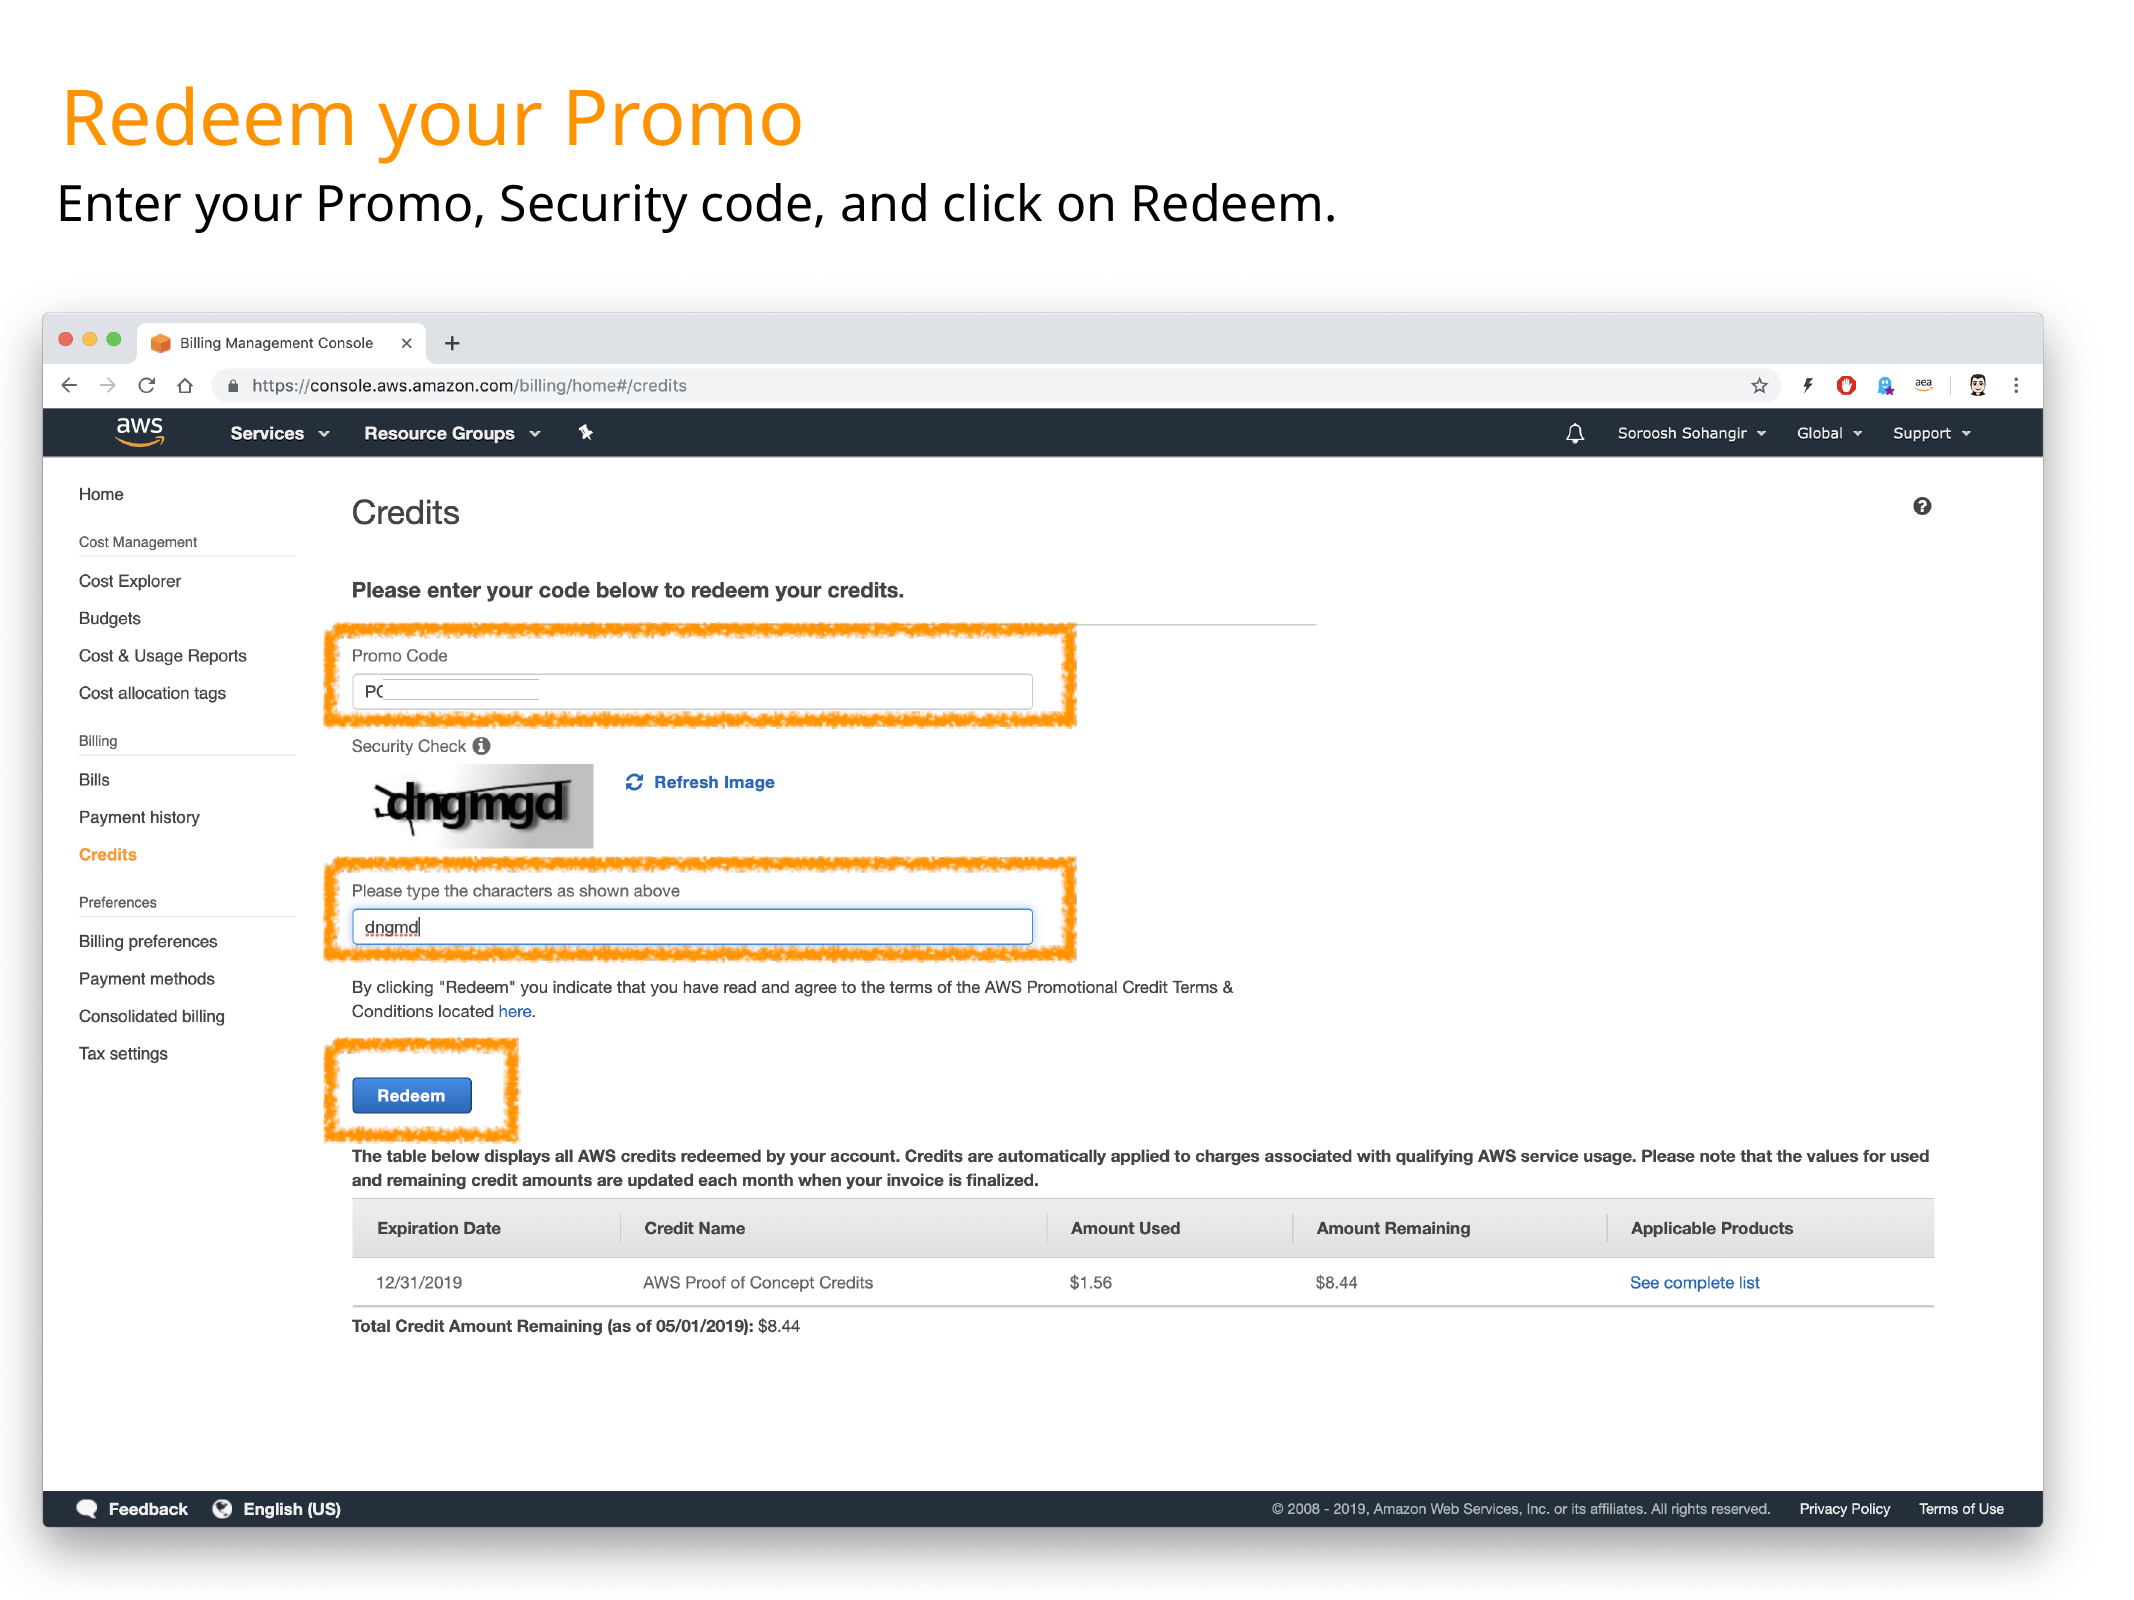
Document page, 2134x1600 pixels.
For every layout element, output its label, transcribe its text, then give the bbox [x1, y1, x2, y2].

picture [0, 267, 2110, 1600]
text_box Enter your Promo, Security code, and click on Redeem. [48, 162, 1347, 240]
text_box Redeem your Promo [52, 59, 814, 162]
